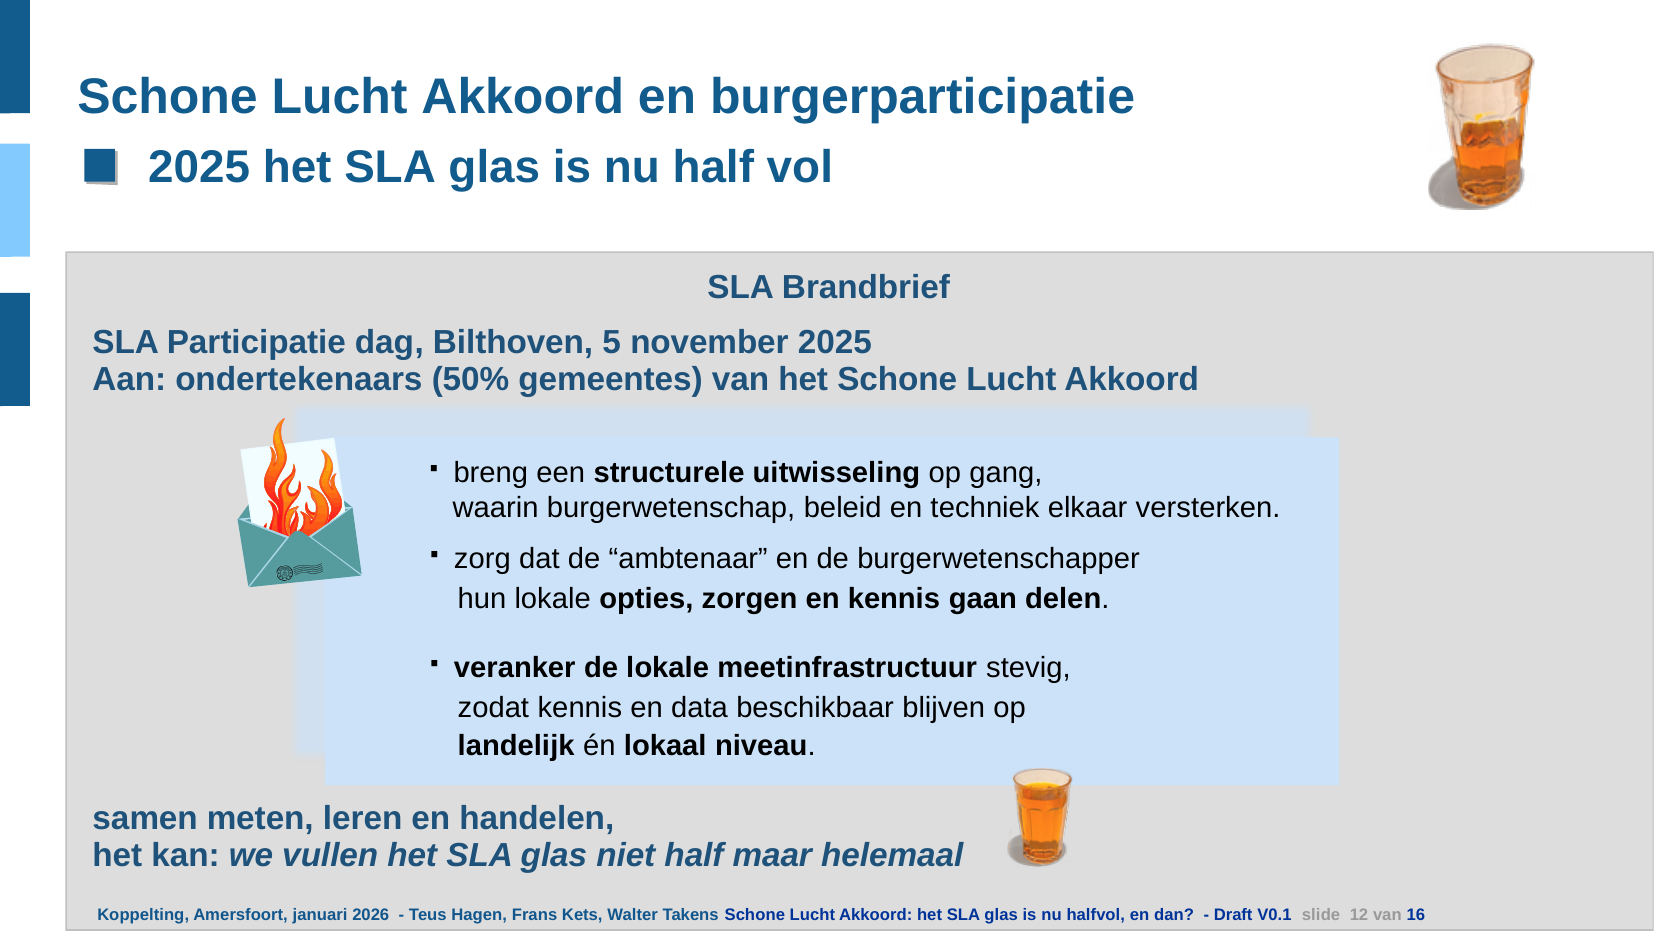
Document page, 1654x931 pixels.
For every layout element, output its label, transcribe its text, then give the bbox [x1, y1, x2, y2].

title 2025 het SLA glas is nu half vol [77, 95, 1428, 210]
picture [1003, 767, 1073, 868]
list SLA Brandbrief SLA Participatie dag, Bilthoven, 5 november 2025 Aan: ondertekenaars (50% gemeentes) van het Schone Lucht Akkoord samen meten, leren en handelen, het kan: we vullen het SLA glas niet half maar helemaal [92, 249, 1565, 931]
title Schone Lucht Akkoord en burgerparticipatie [77, 24, 1489, 95]
picture [1428, 41, 1536, 210]
picture [230, 413, 373, 591]
text_box · breng een structurele uitwisseling op gang, waarin burgerwetenschap, beleid en techniek elkaar versterken. · zorg dat de “ambtenaar” en de burgerwetenschapper hun lokale opties, zorgen en kennis gaan delen. · veranker de lokale meetinfrastructuur stevig, zodat kennis en data beschikbaar blijven op landelijk én lokaal niveau. [324, 437, 1340, 786]
